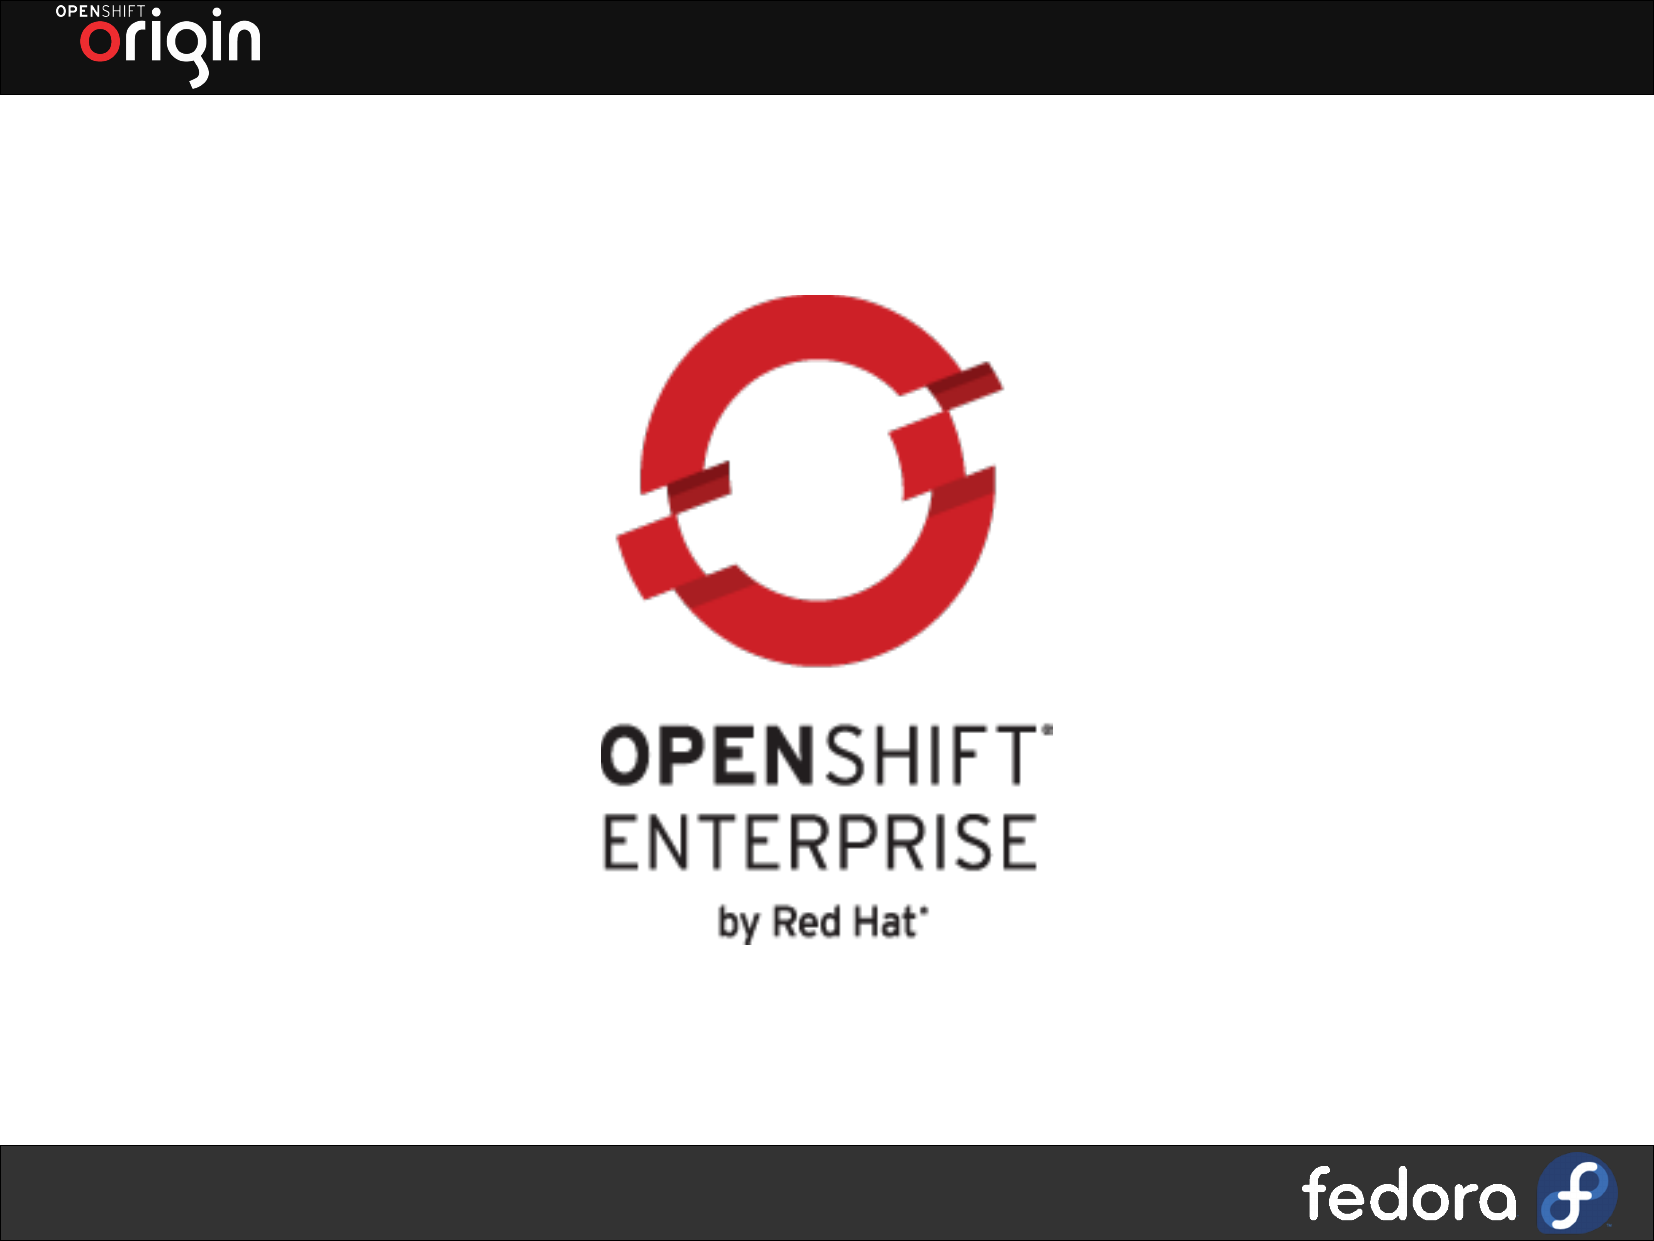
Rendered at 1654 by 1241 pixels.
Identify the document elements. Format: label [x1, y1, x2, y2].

picture [601, 295, 1053, 945]
picture [56, 5, 260, 89]
picture [1299, 1151, 1619, 1235]
